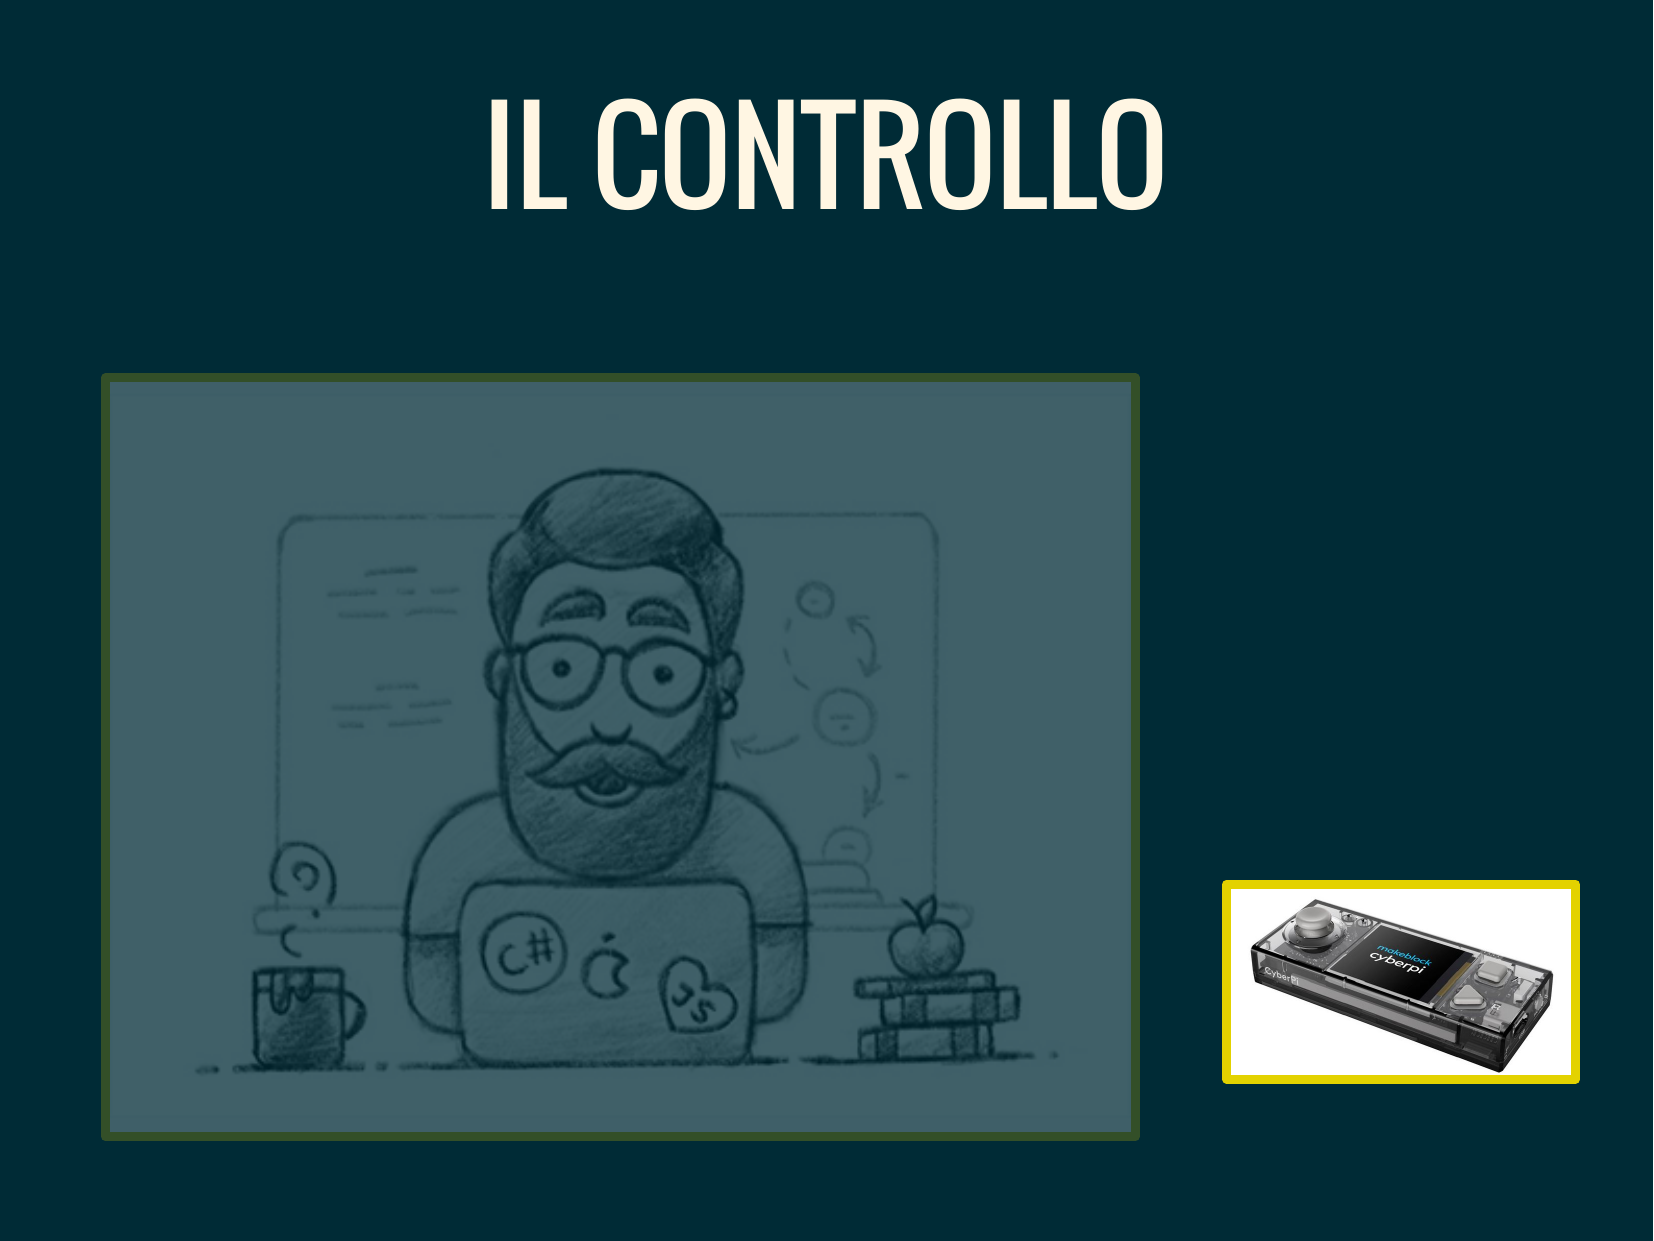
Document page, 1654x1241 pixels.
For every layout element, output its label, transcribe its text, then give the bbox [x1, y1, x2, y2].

title Il controllo [82, 0, 1571, 339]
text_box [47, 318, 1193, 1205]
picture [1231, 888, 1571, 1075]
